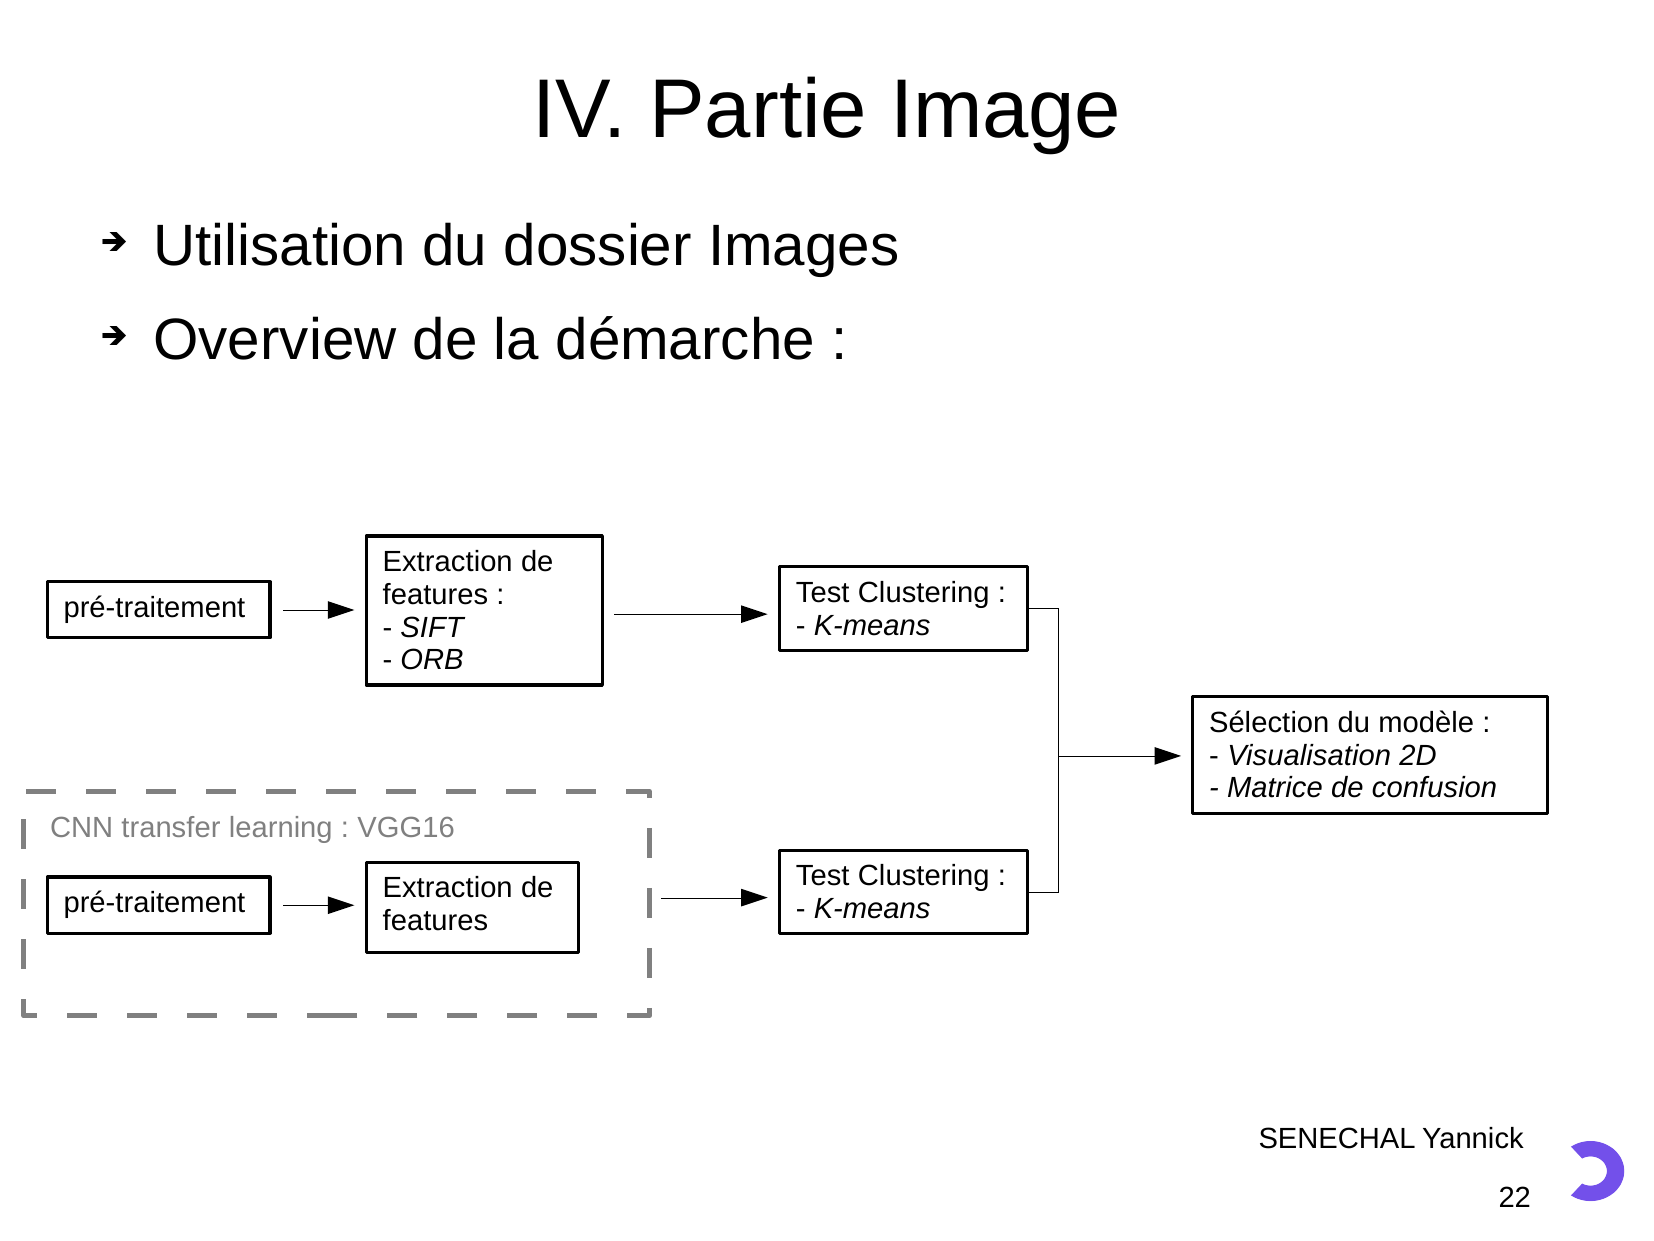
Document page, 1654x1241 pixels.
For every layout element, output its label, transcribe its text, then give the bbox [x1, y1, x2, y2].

text_box pré-traitement [47, 581, 271, 638]
picture [1571, 1125, 1642, 1217]
title IV. Partie Image [94, 5, 1583, 213]
text_box Test Clustering : - K-means [779, 566, 1028, 651]
text_box Sélection du modèle : - Visualisation 2D - Matrice de confusion [1192, 696, 1548, 813]
text_box Test Clustering : - K-means [779, 850, 1028, 934]
text_box Extraction de features [366, 862, 579, 953]
text_box pré-traitement [47, 877, 271, 934]
list Utilisation du dossier Images Overview de la démarche : [82, 212, 1571, 1241]
text_box CNN transfer learning : VGG16 [35, 803, 591, 851]
text_box Extraction de features : - SIFT - ORB [366, 536, 603, 686]
